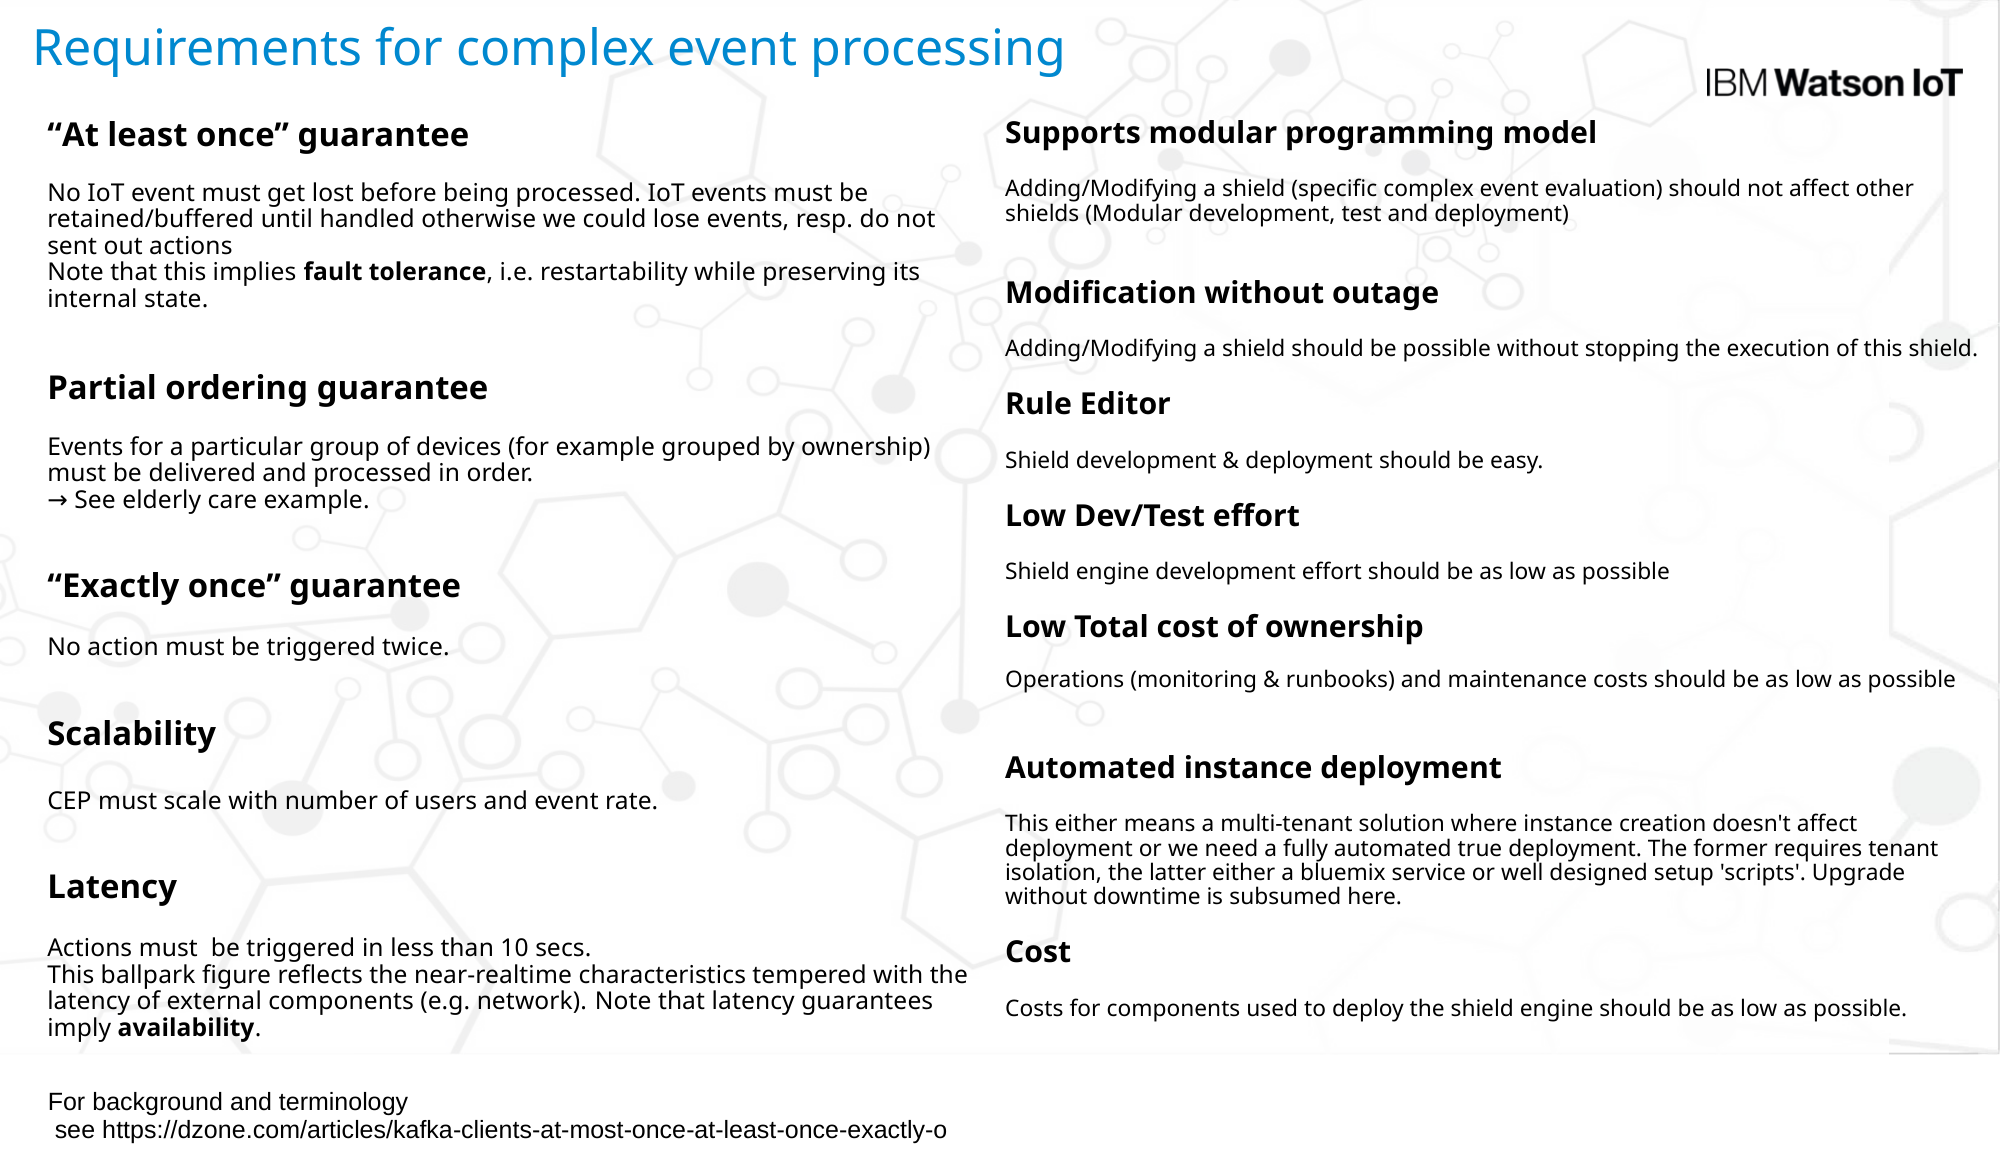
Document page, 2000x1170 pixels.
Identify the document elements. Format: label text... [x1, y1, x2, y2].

text_box For background and terminology see https://dzone.com/articles/kafka-clients-at-most-once-at-least-once-exactly-o [33, 1080, 978, 1154]
list Supports modular programming model Adding/Modifying a shield (specific complex event evaluation) should not affect other shields (Modular development, test and deployment) Modification without outage Adding/Modifying a shield should be possible without stopping the execution of this shield. Rule Editor Shield development & deployment should be easy. Low Dev/Test effort Shield engine development effort should be as low as possible Low Total cost of ownership Operations (monitoring & runbooks) and maintenance costs should be as low as possible Automated instance deployment This either means a multi-tenant solution where instance creation doesn't affect deployment or we need a fully automated true deployment. The former requires tenant isolation, the latter either a bluemix service or well designed setup 'scripts'. Upgrade without downtime is subsumed here. Cost Costs for components used to deploy the shield engine should be as low as possible. [1005, 117, 1981, 1048]
list “At least once” guarantee No IoT event must get lost before being processed. IoT events must be retained/buffered until handled otherwise we could lose events, resp. do not sent out actions Note that this implies fault tolerance, i.e. restartability while preserving its internal state. Partial ordering guarantee Events for a particular group of devices (for example grouped by ownership) must be delivered and processed in order. → See elderly care example. “Exactly once” guarantee No action must be triggered twice. Scalability CEP must scale with number of users and event rate. Latency Actions must be triggered in less than 10 secs. This ballpark figure reflects the near-realtime characteristics tempered with the latency of external components (e.g. network). Note that latency guarantees imply availability. [47, 117, 978, 1050]
picture [1711, 0, 2000, 1055]
title Requirements for complex event processing [17, 14, 1711, 137]
